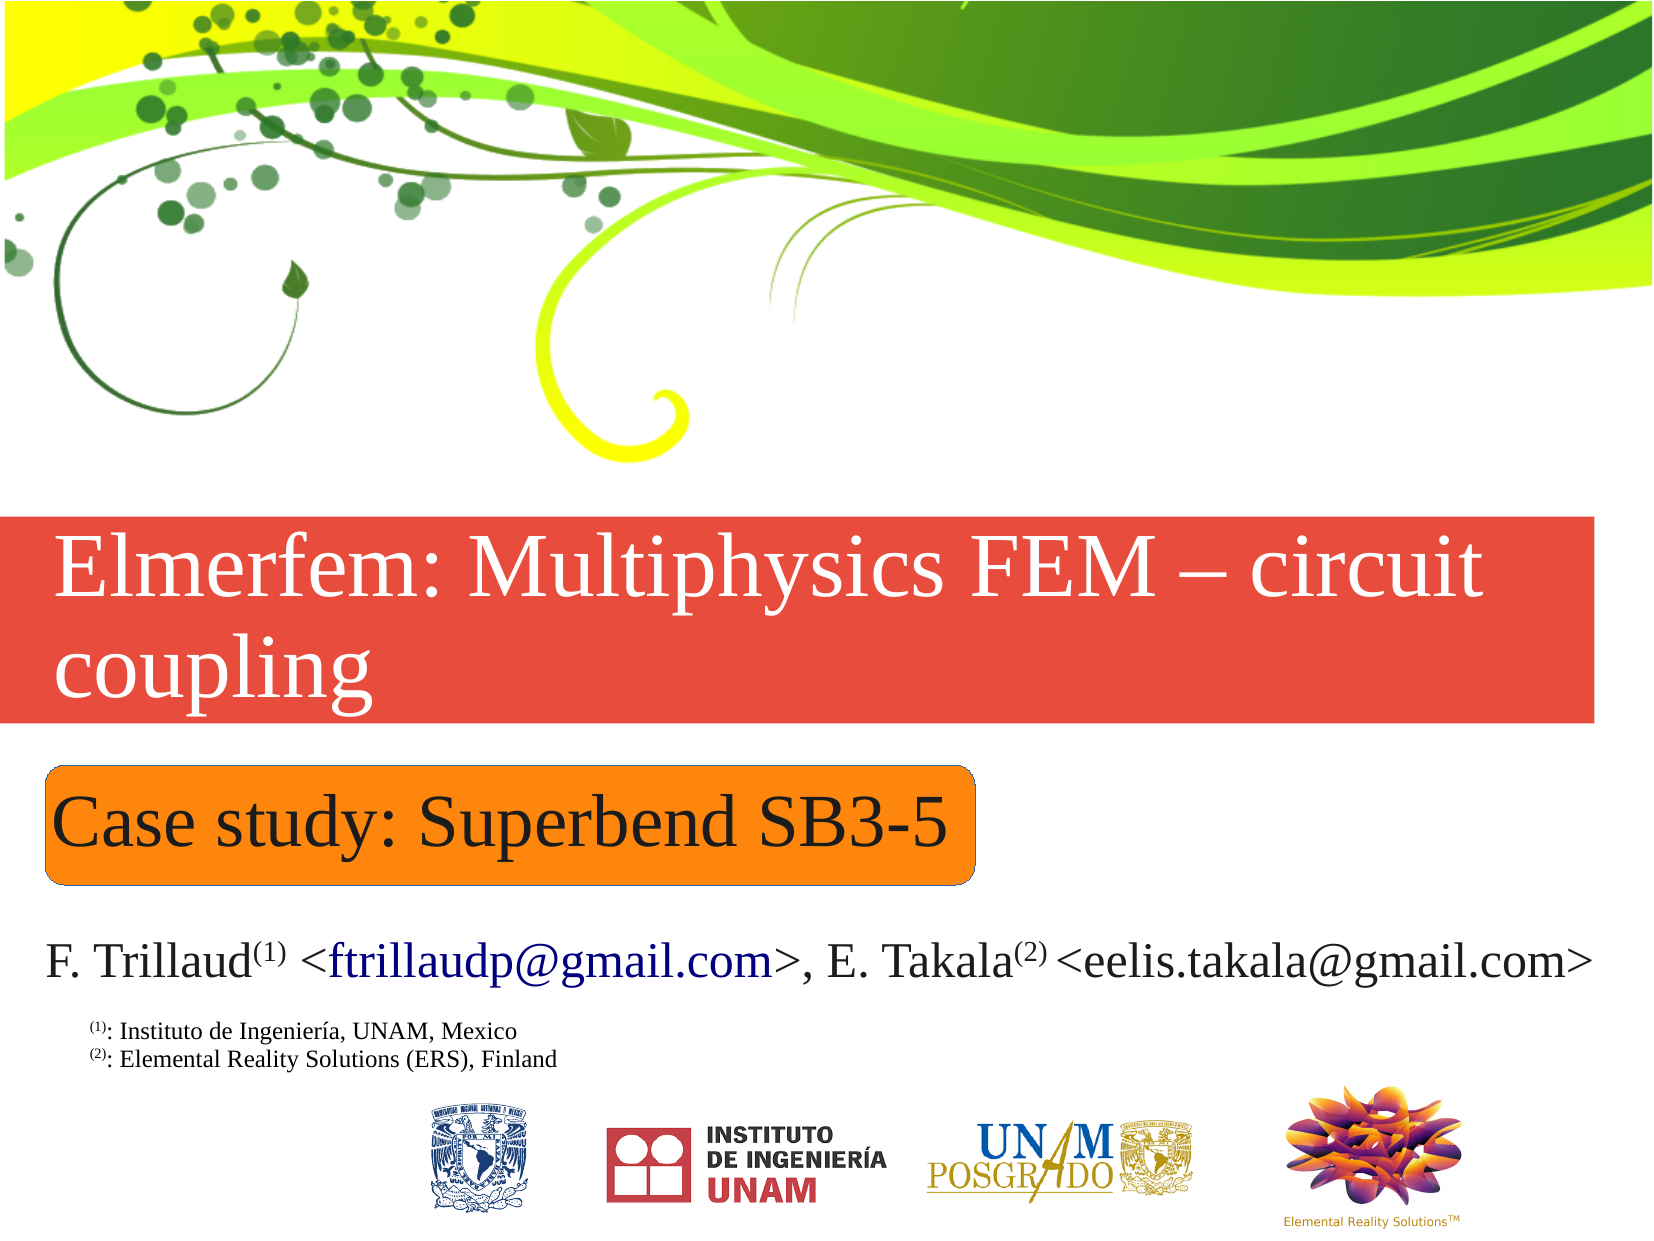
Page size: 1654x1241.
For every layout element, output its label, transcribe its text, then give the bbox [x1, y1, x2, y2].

title Elmerfem: Multiphysics FEM – circuit coupling [53, 569, 1589, 718]
picture [1261, 1076, 1487, 1235]
picture [2, 1, 1653, 477]
picture [581, 1117, 907, 1209]
subtitle F. Trillaud(1) <ftrillaudp@gmail.com>, E. Takala(2) <eelis.takala@gmail.com> [45, 933, 1615, 1054]
picture [419, 1098, 540, 1219]
picture [918, 1109, 1201, 1214]
text_box [45, 765, 975, 886]
text_box Case study: Superbend SB3-5 [51, 780, 988, 871]
text_box (1): Instituto de Ingeniería, UNAM, Mexico (2): Elemental Reality Solutions (ERS), Finland [75, 1009, 646, 1081]
